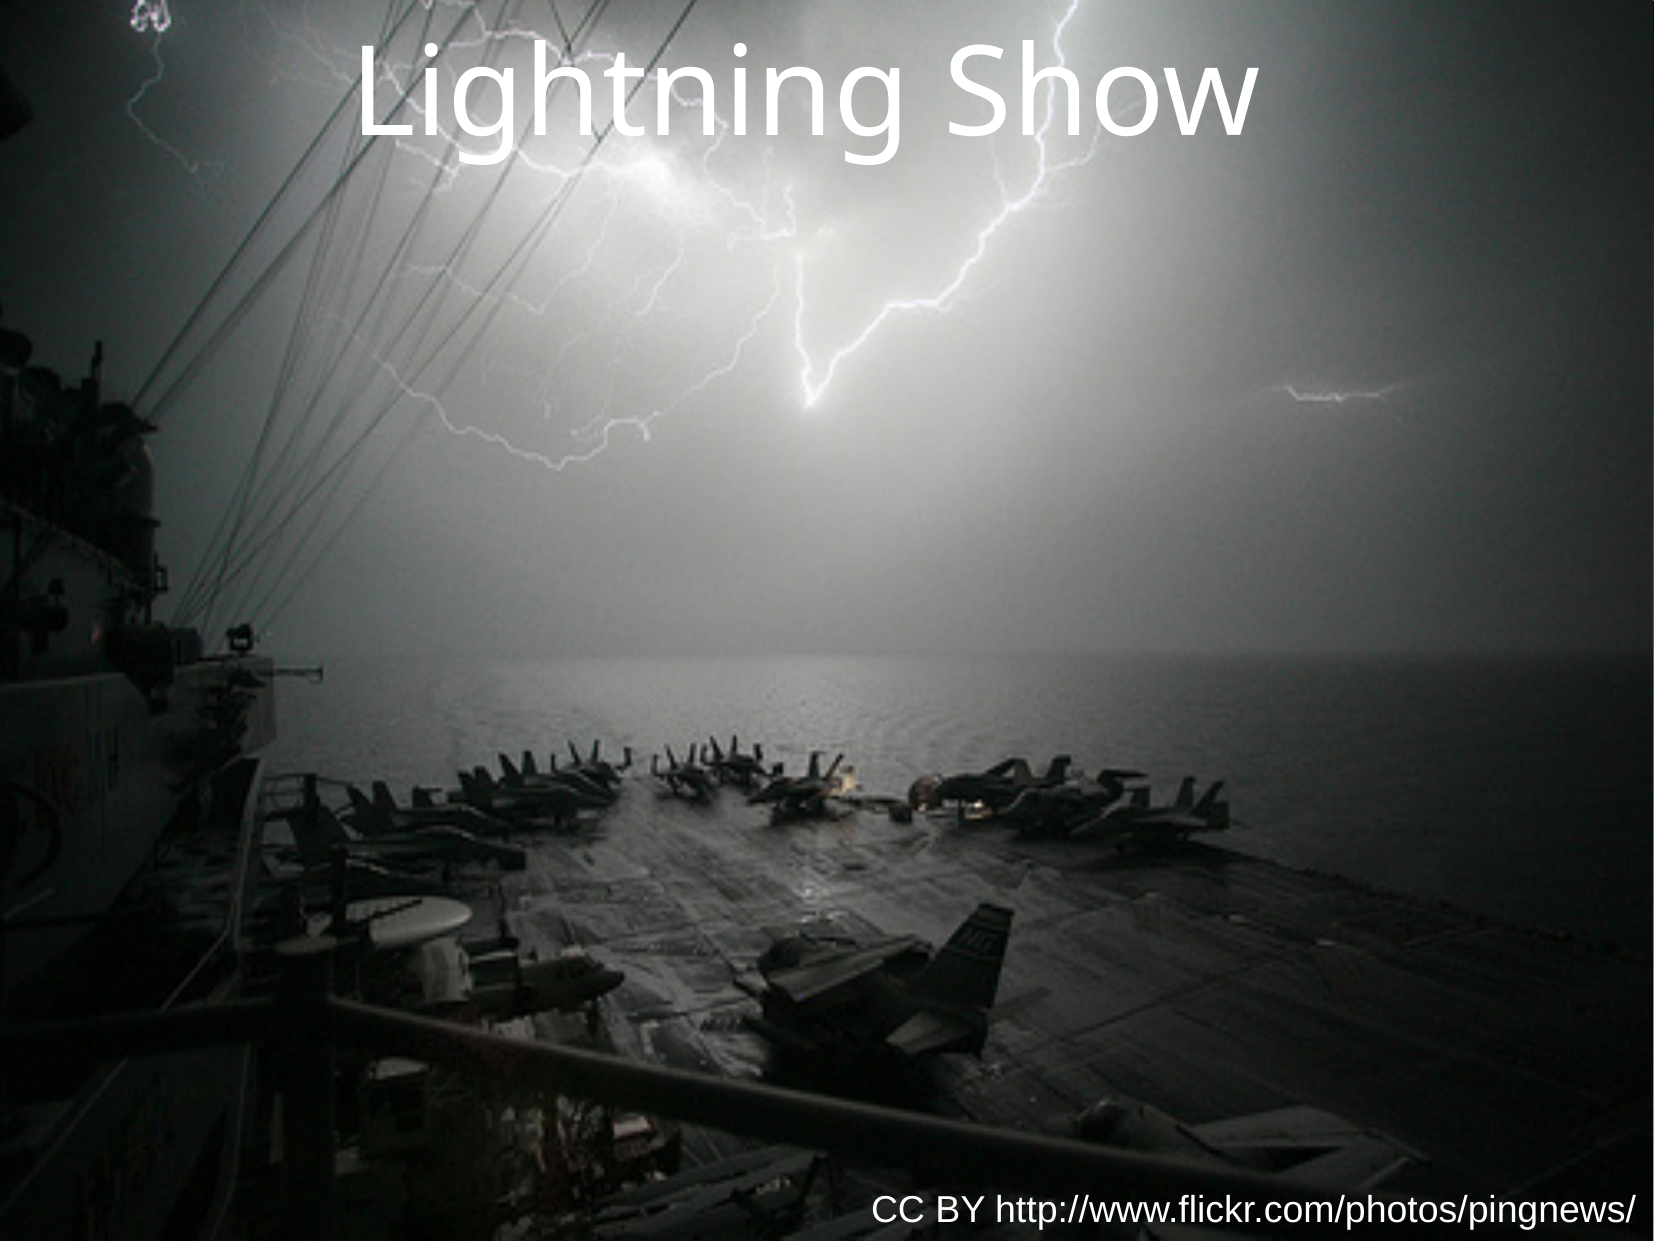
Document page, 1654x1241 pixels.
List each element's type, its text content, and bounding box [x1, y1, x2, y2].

text_box Lightning Show [335, 0, 1241, 148]
picture [0, 0, 1654, 1241]
text_box CC BY http://www.flickr.com/photos/pingnews/ [856, 1181, 1652, 1238]
